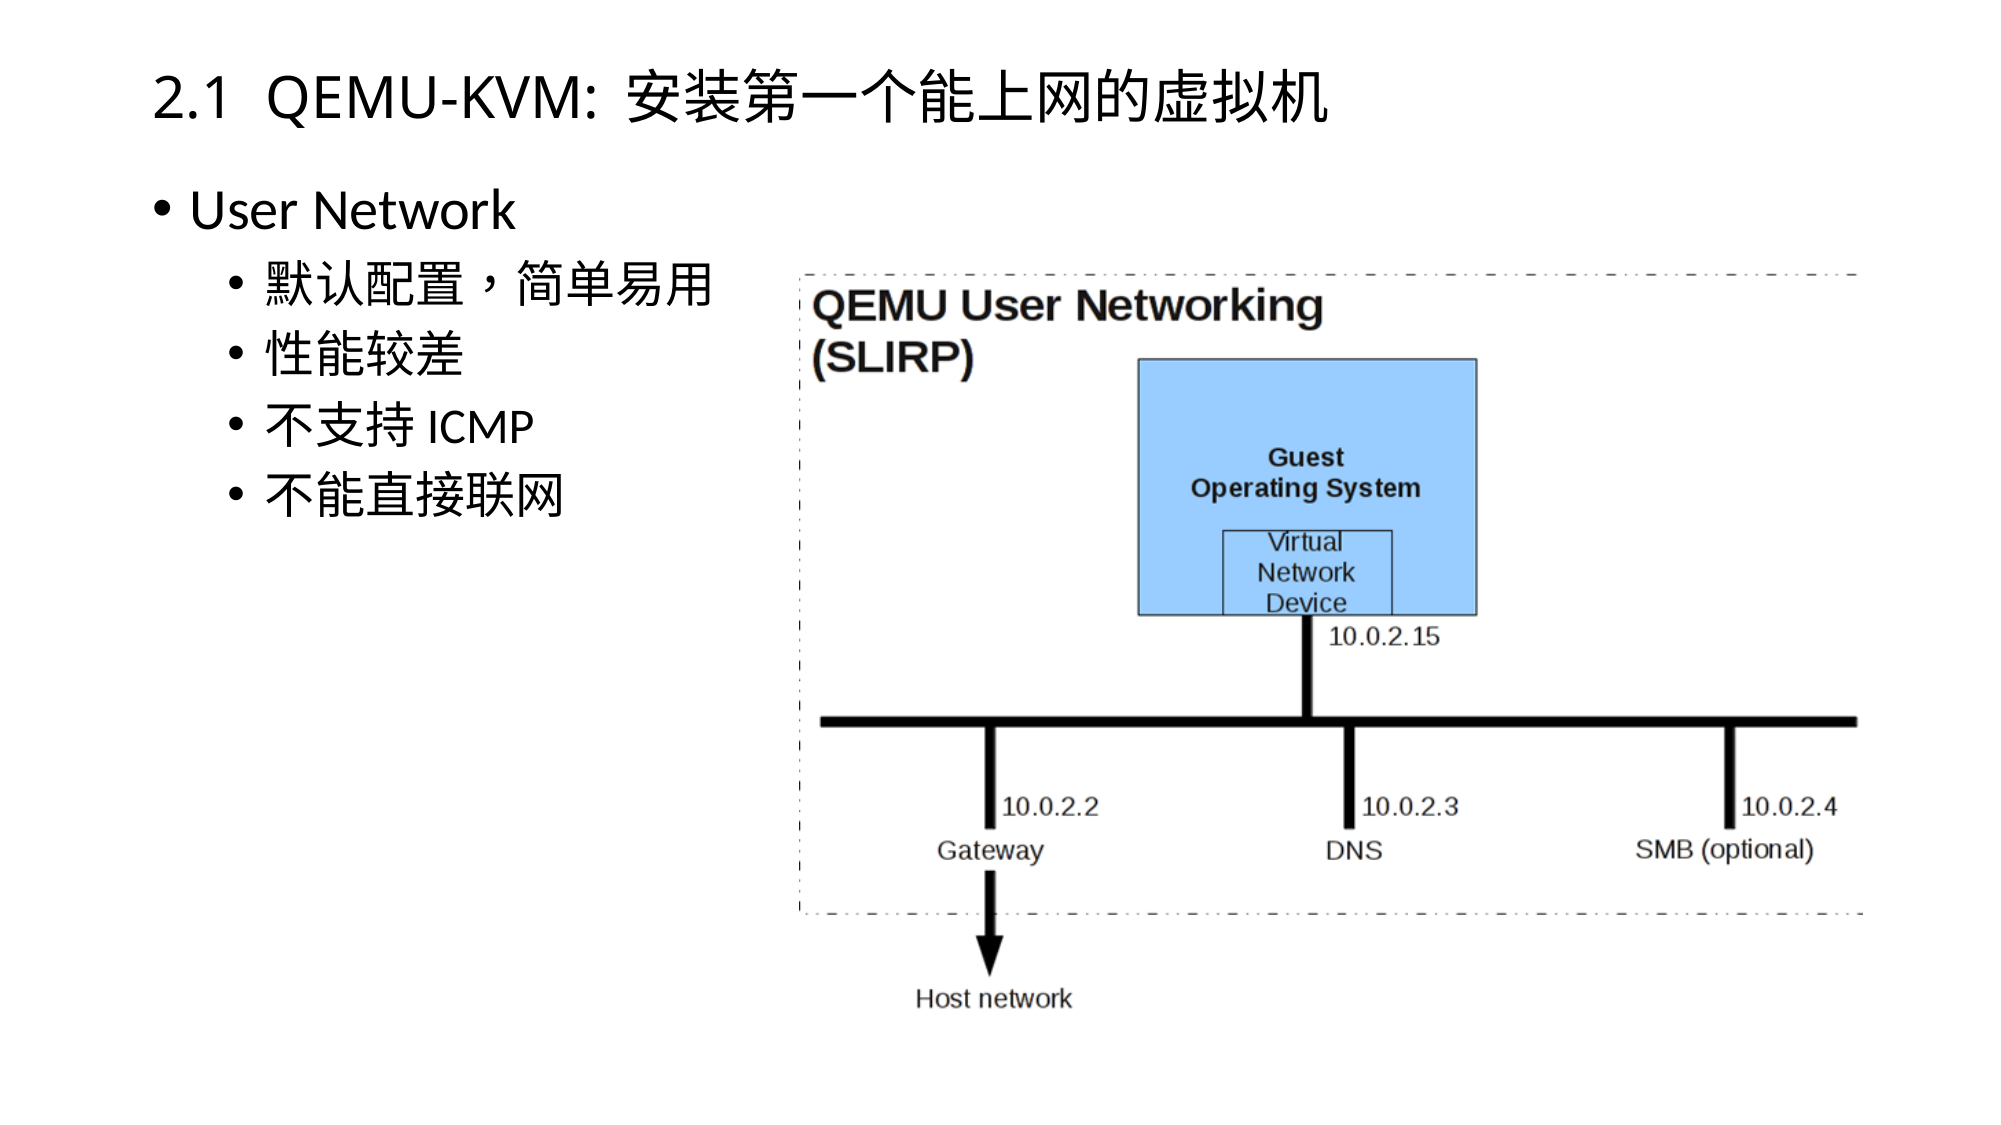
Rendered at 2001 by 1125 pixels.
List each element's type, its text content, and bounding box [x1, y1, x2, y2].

picture [799, 273, 1863, 1014]
list User Network 默认配置，简单易用 性能较差 不支持ICMP 不能直接联网 [137, 171, 1863, 1014]
title 2.1 QEMU-KVM: 安装第一个能上网的虚拟机 [137, 59, 1863, 140]
